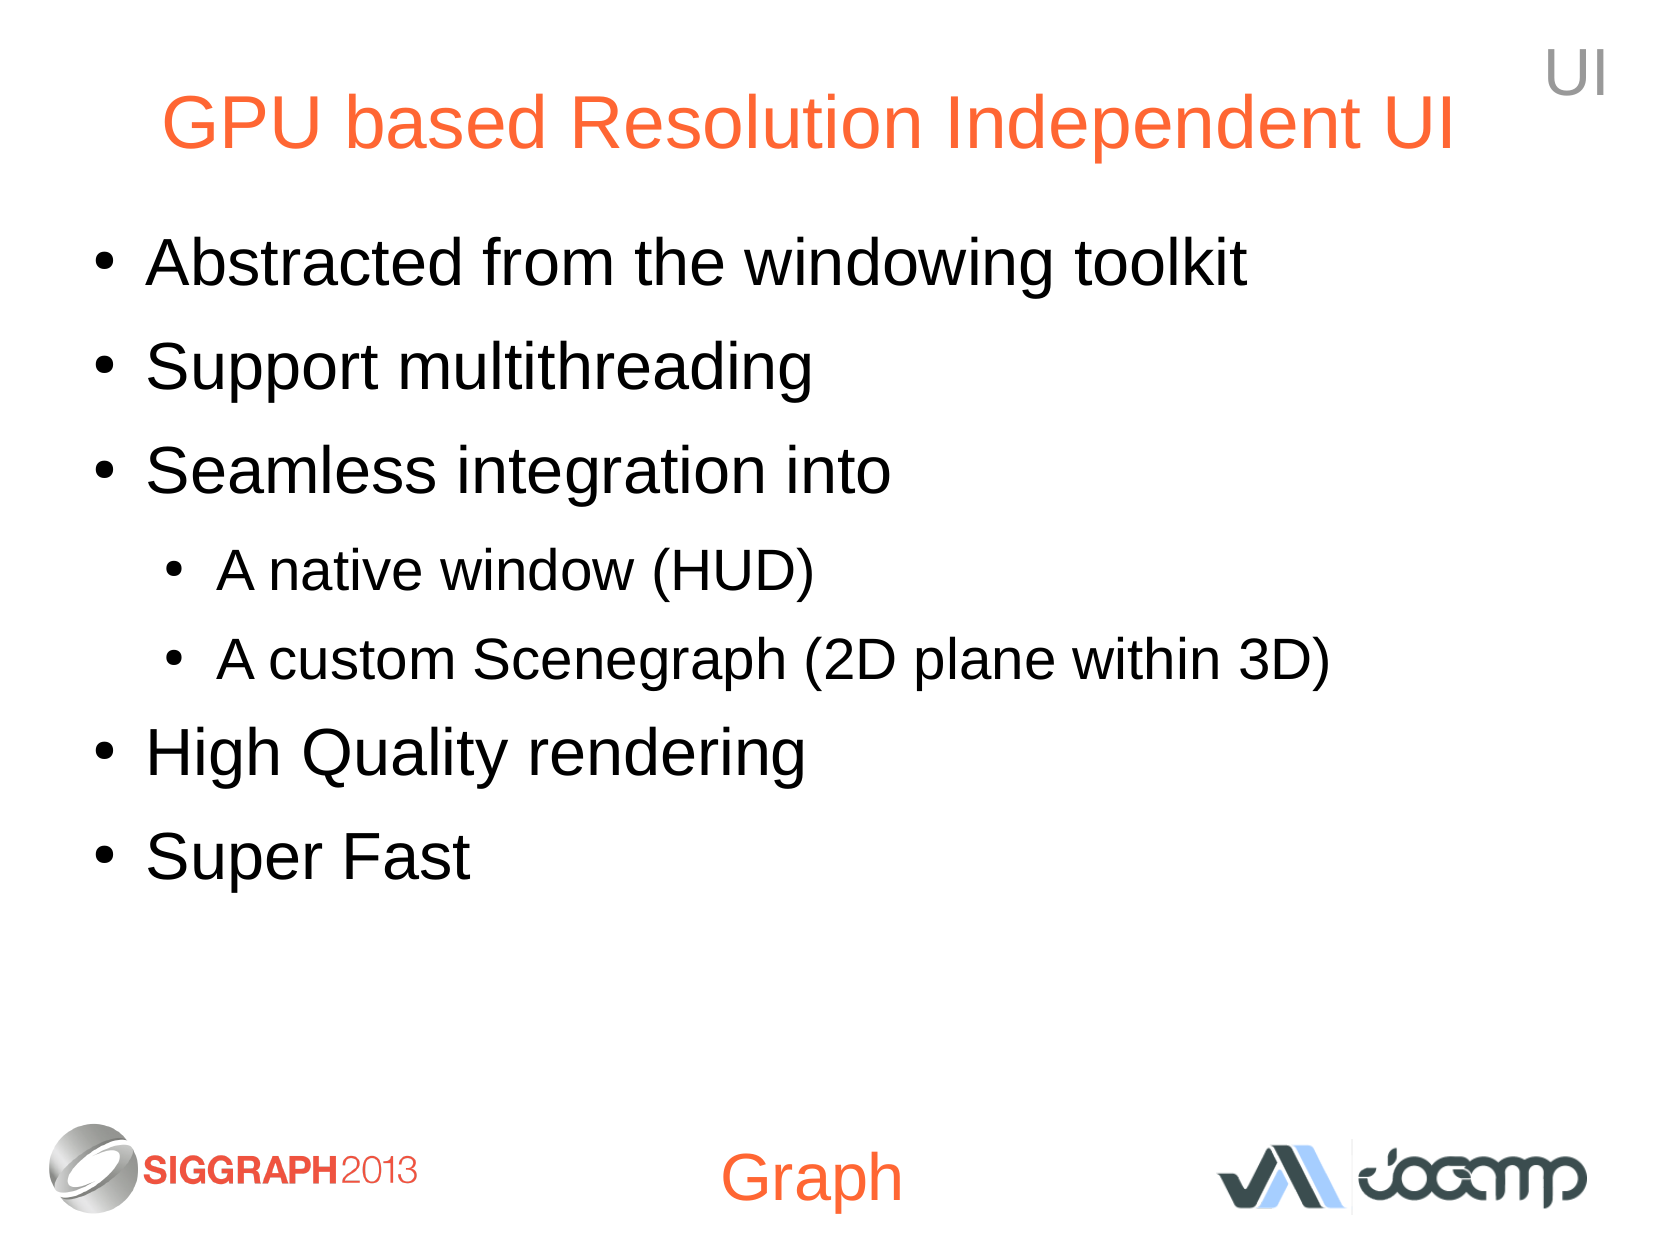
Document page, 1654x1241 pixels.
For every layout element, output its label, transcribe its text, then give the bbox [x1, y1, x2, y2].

list Abstracted from the windowing toolkit Support multithreading Seamless integration into A native window (HUD) A custom Scenegraph (2D plane within 3D) High Quality rendering Super Fast [75, 225, 1571, 1044]
title GPU based Resolution Independent UI [68, 56, 1576, 181]
picture [1215, 1139, 1587, 1215]
picture [45, 1122, 421, 1215]
text_box UI [1529, 27, 1642, 132]
text_box Graph [720, 1140, 936, 1216]
